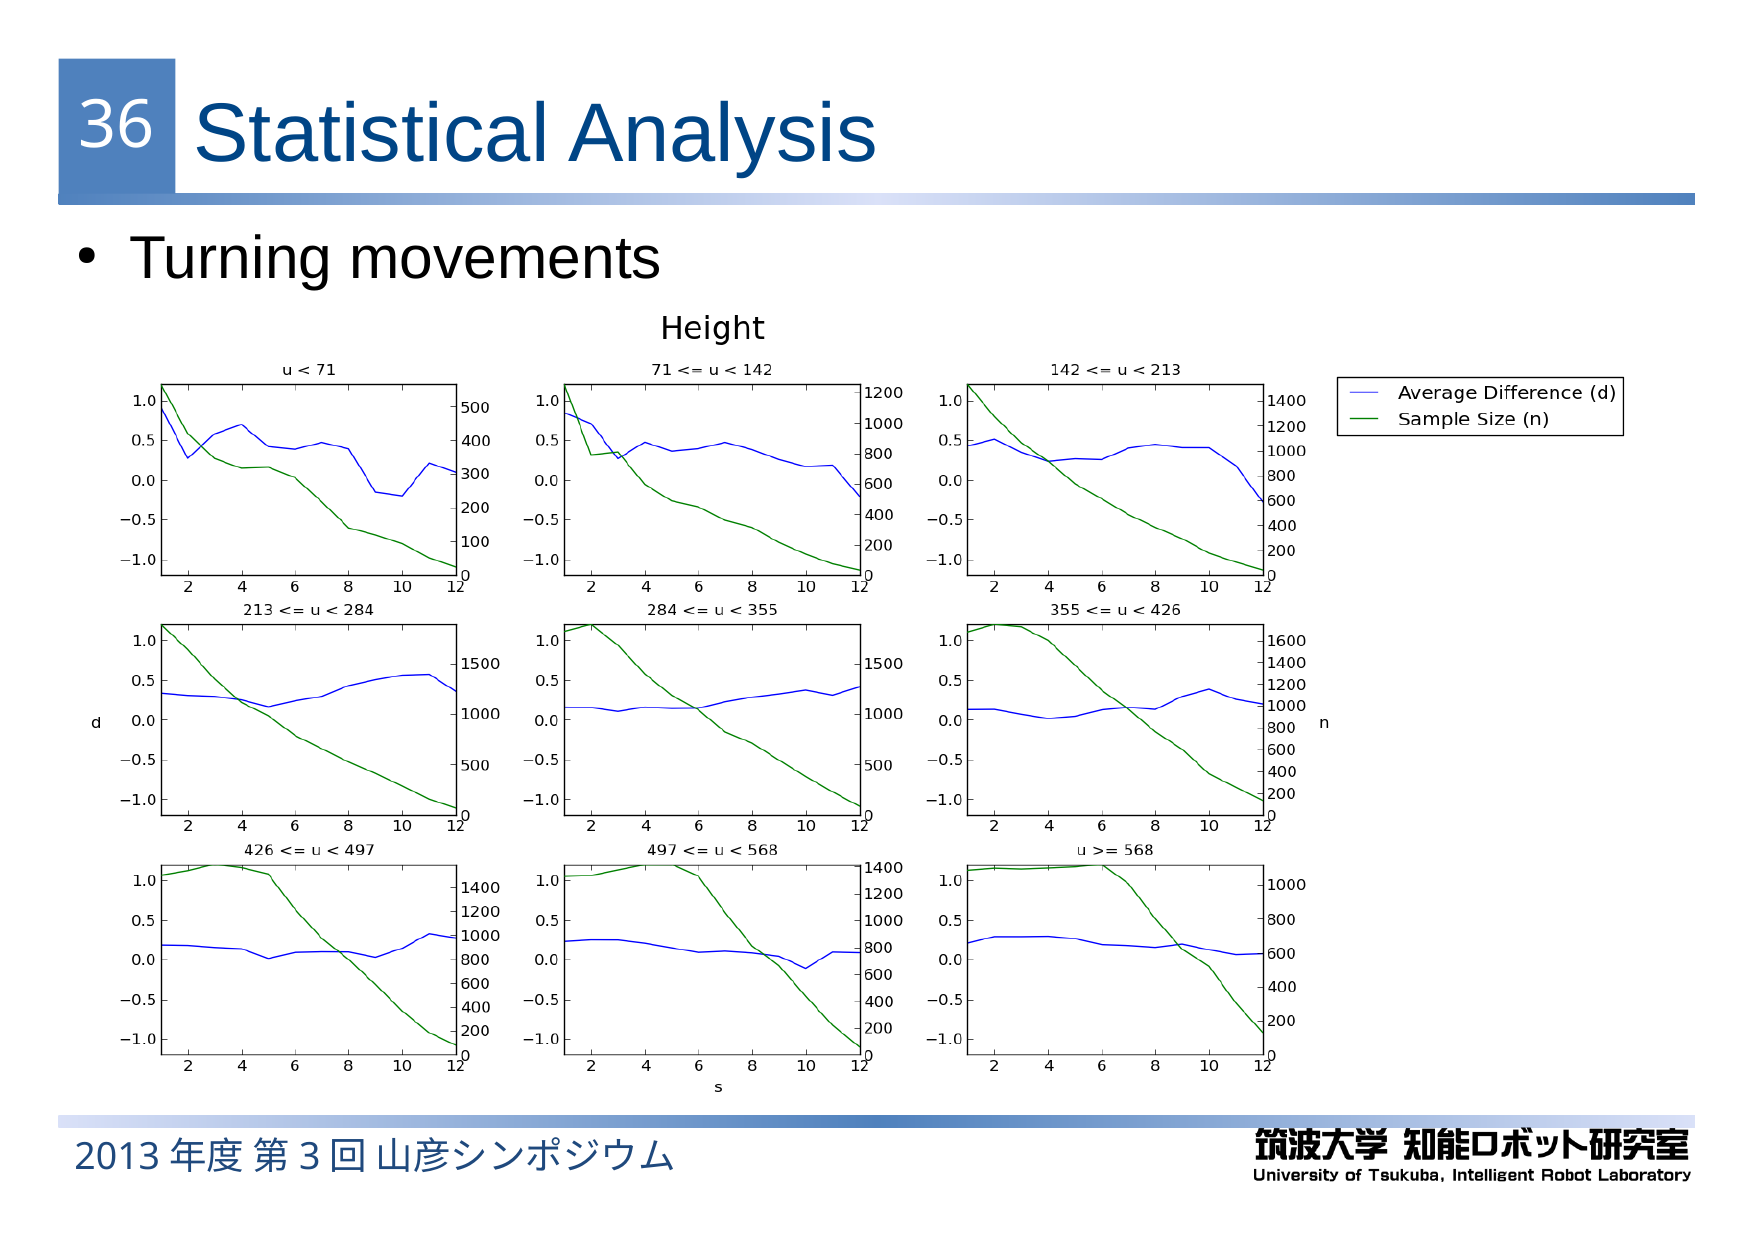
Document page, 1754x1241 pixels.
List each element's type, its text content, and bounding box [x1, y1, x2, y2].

list Turning movements [58, 223, 1696, 298]
picture [58, 298, 1696, 1108]
title Statistical Analysis [193, 61, 1651, 205]
picture [1252, 1127, 1691, 1182]
